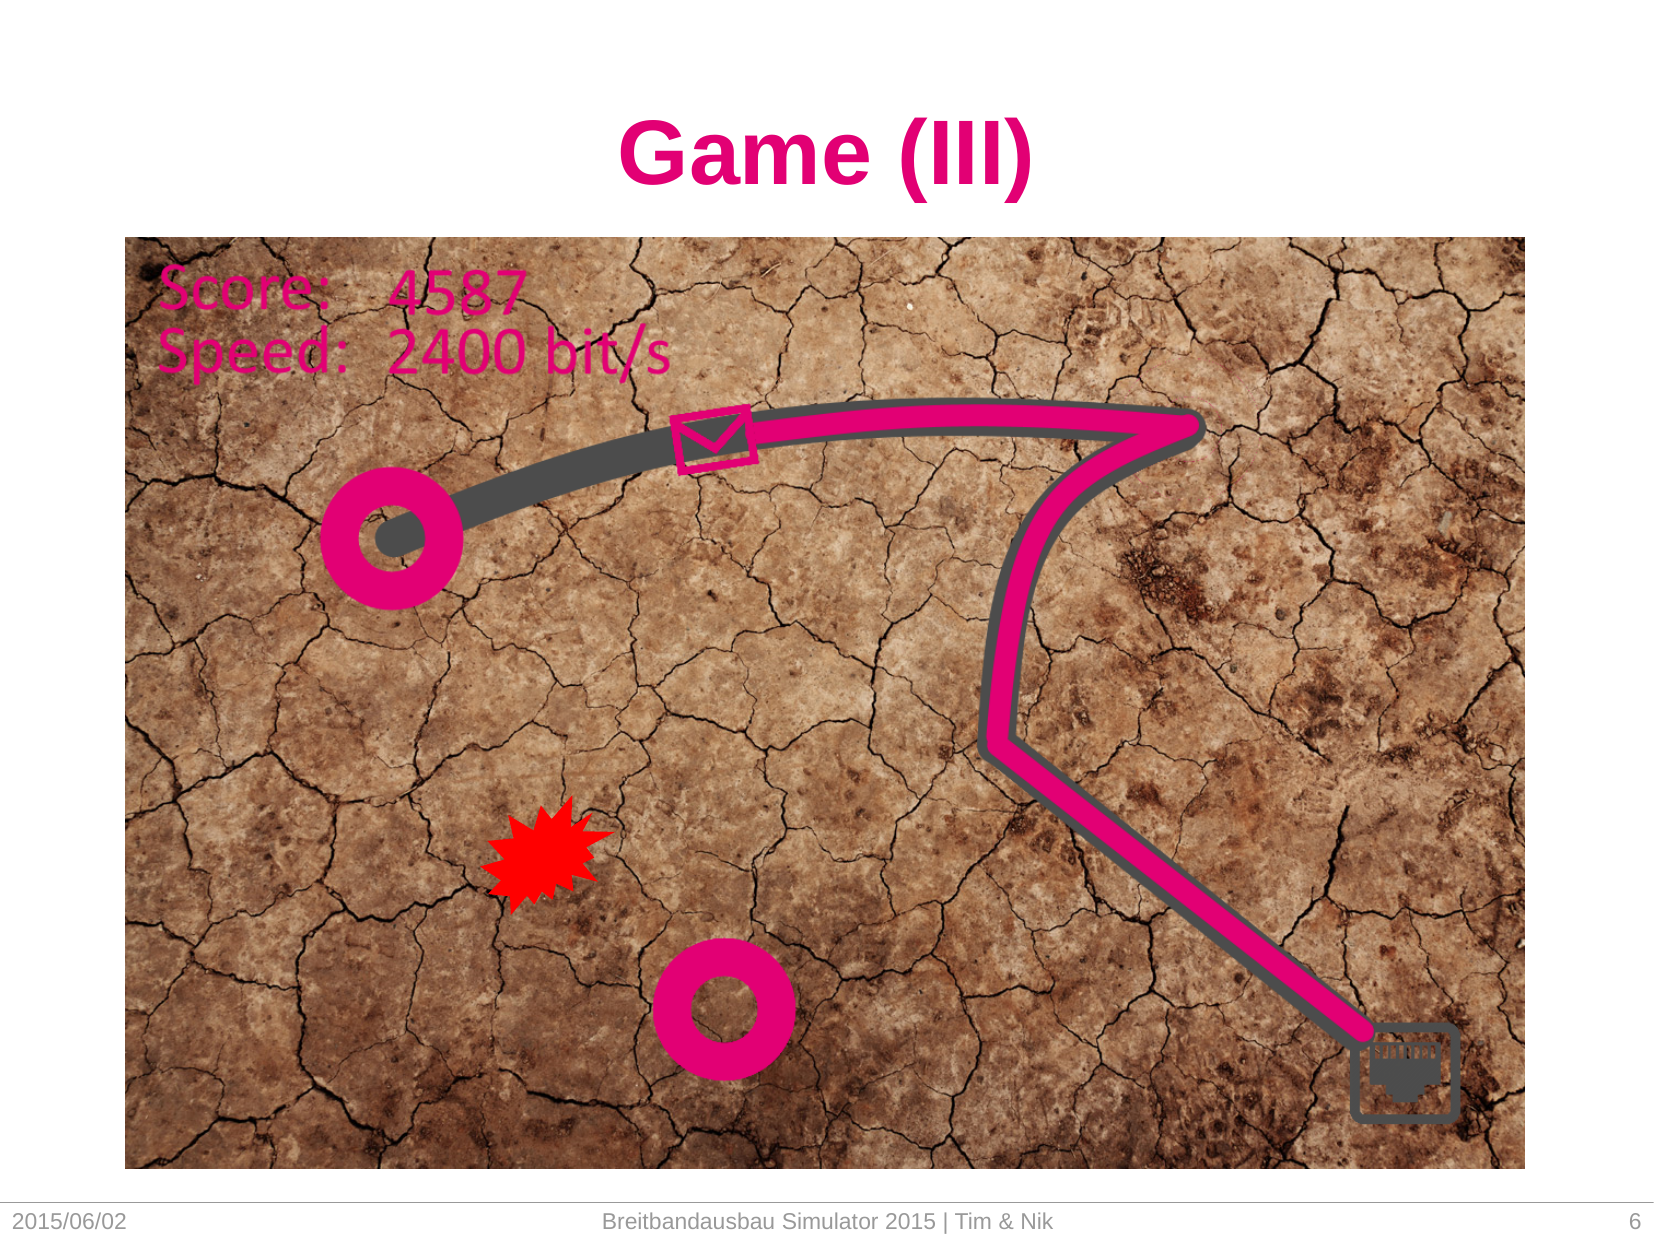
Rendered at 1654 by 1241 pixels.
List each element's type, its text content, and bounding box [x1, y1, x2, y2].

text_box [480, 795, 616, 916]
title Game (III) [82, 49, 1571, 257]
picture [125, 237, 1525, 1169]
